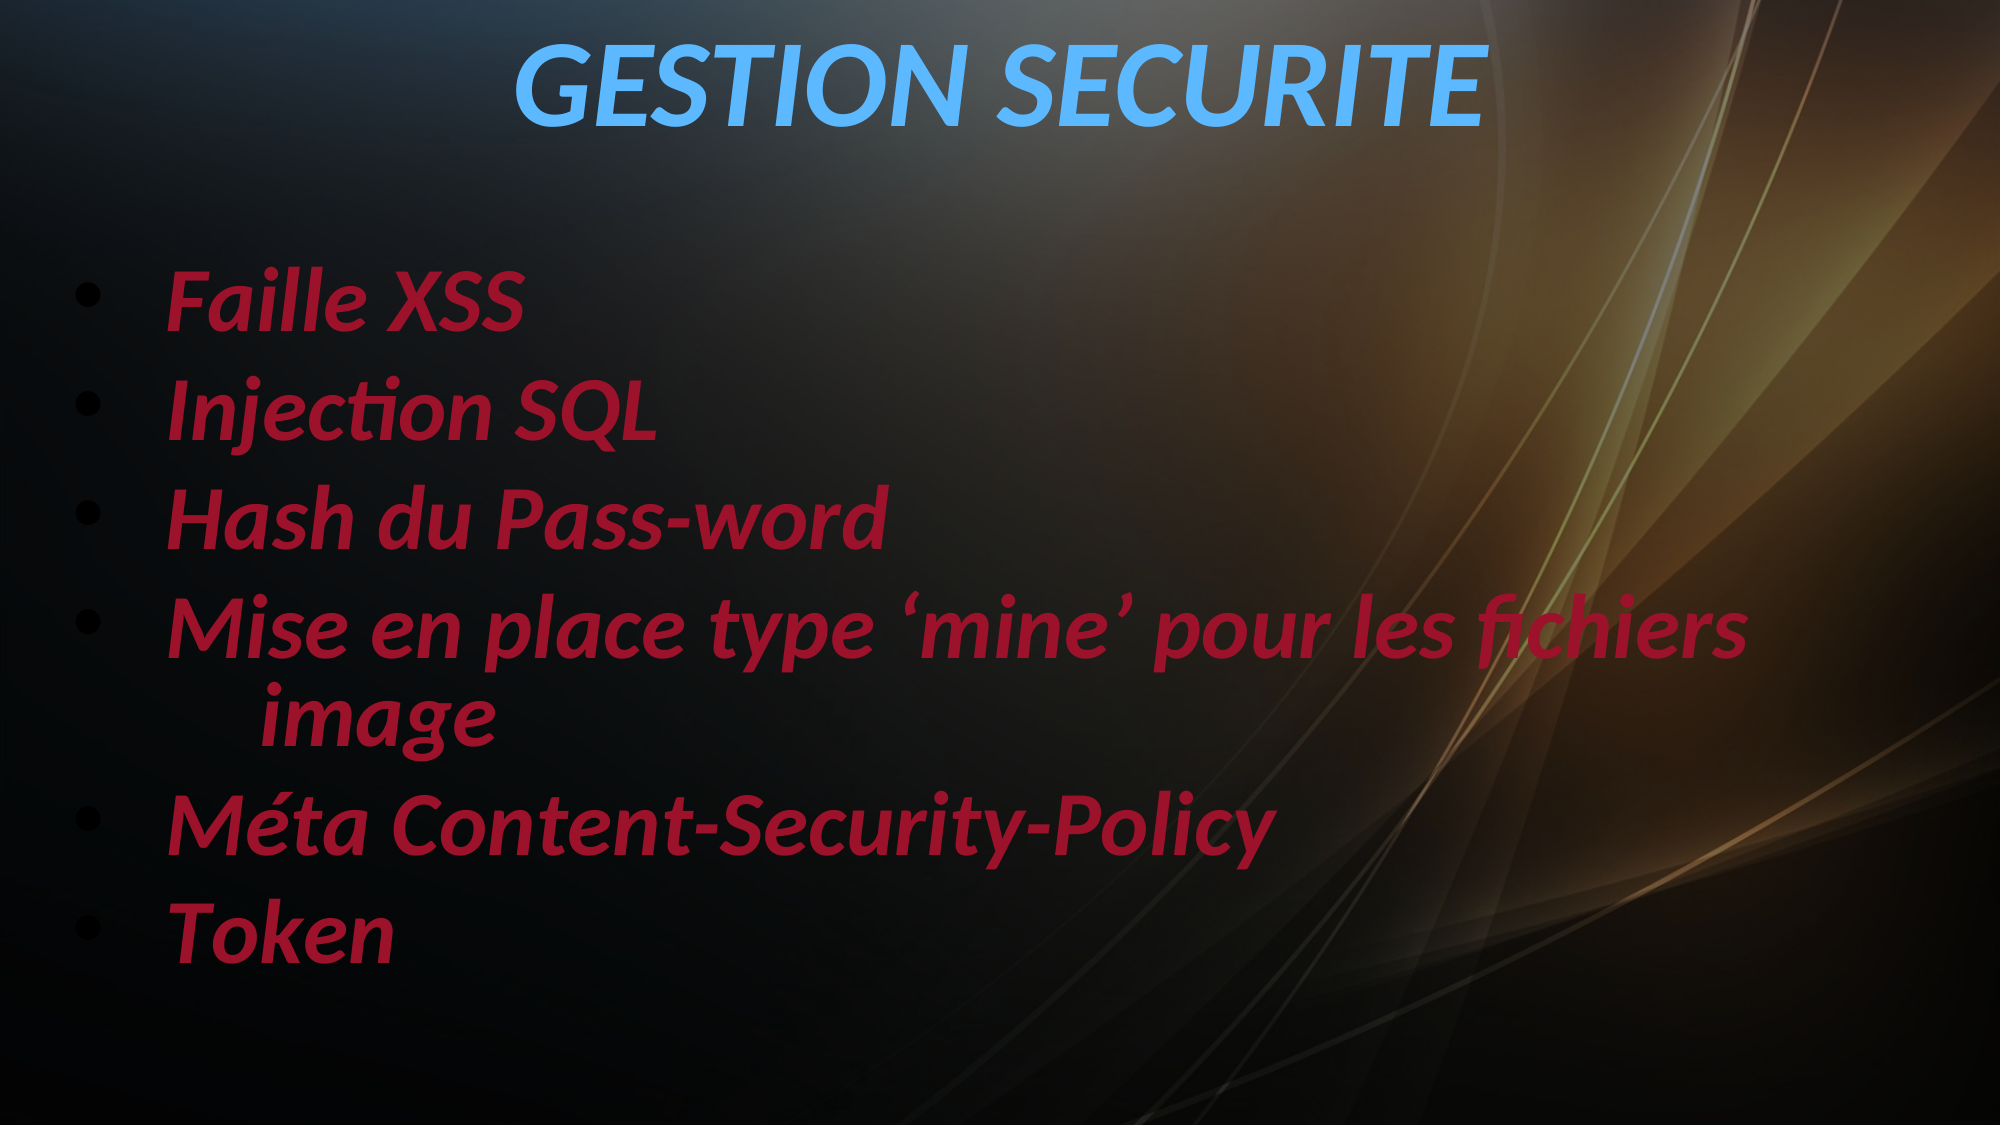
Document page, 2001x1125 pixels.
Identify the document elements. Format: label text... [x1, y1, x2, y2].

picture [0, 0, 2000, 1125]
text_box GESTION SECURITE [249, 10, 1750, 165]
text_box Faille XSS Injection SQL Hash du Pass-word Mise en place type ‘mine’ pour les fichiers image Méta Content-Security-Policy Token [56, 253, 1896, 1014]
